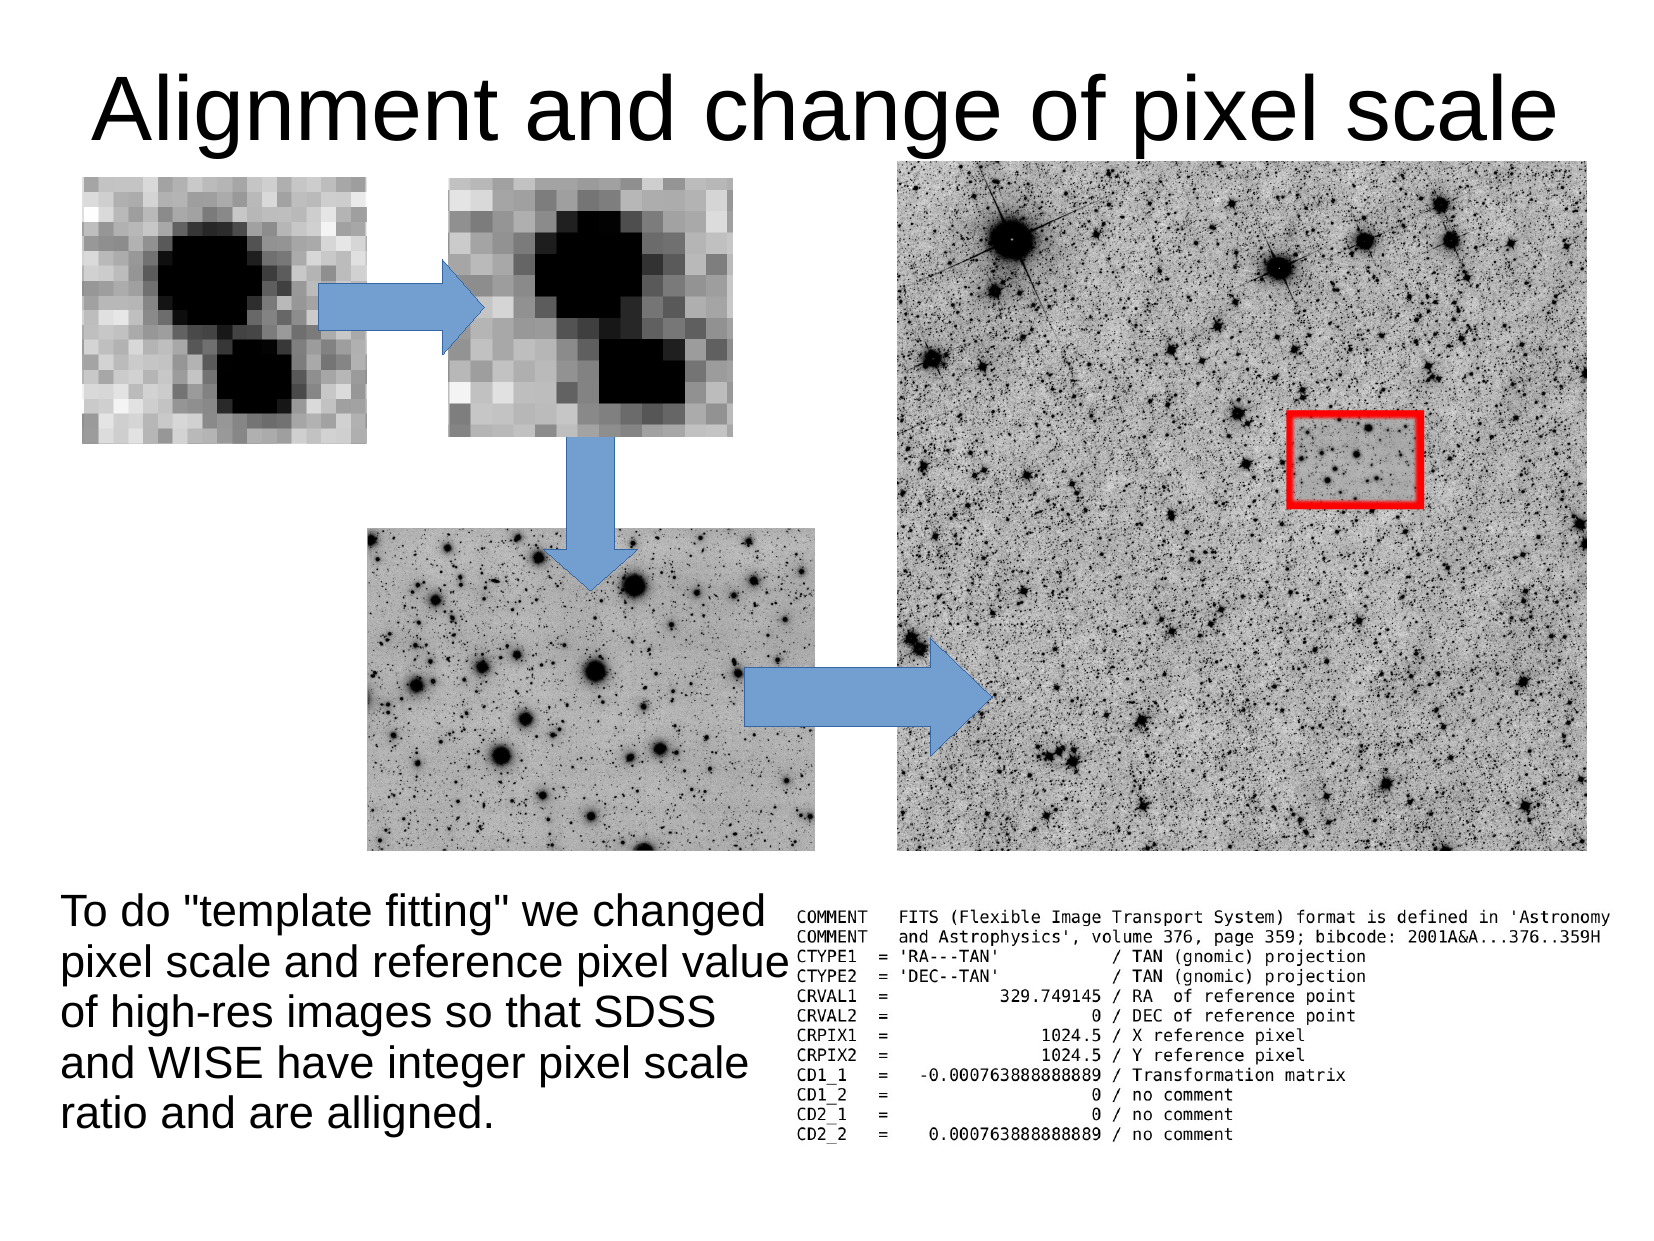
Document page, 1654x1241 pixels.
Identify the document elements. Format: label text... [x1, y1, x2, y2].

text_box [543, 438, 638, 591]
title Alignment and change of pixel scale [82, 5, 1571, 213]
picture [367, 528, 815, 851]
picture [448, 178, 733, 438]
list To do "template fitting" we changed pixel scale and reference pixel value of high-res images so that SDSS and WISE have integer pixel scale ratio and are alligned. [11, 885, 792, 1146]
picture [82, 177, 367, 444]
text_box [744, 637, 993, 756]
text_box [318, 259, 485, 355]
picture [791, 897, 1619, 1153]
picture [897, 161, 1587, 851]
